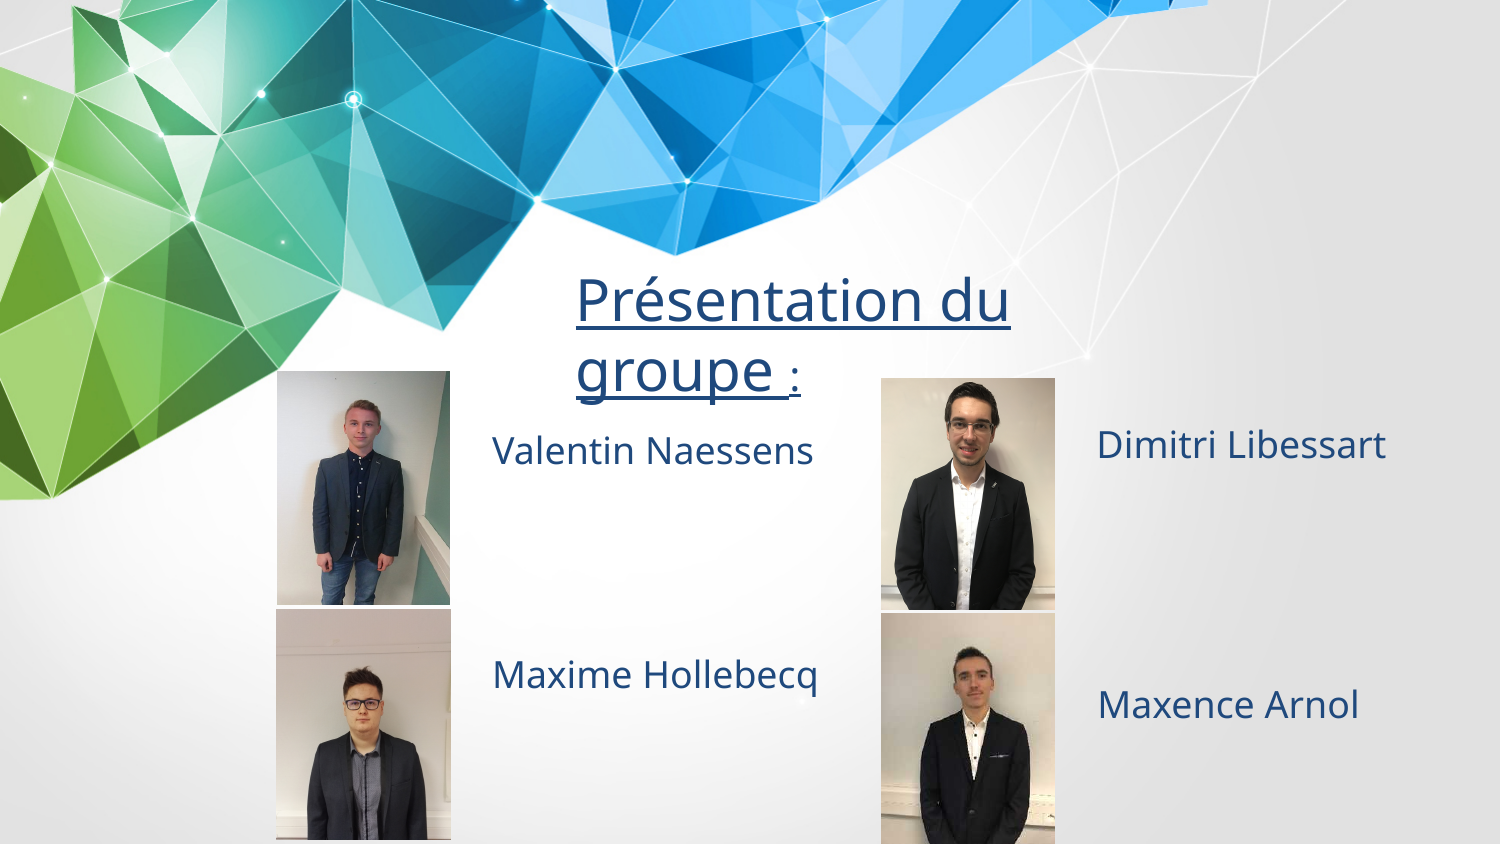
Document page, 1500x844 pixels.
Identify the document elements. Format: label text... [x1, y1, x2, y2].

text_box Dimitri Libessart [1081, 413, 1482, 475]
picture [881, 613, 1055, 844]
picture [276, 609, 451, 840]
picture [277, 371, 450, 605]
text_box Maxence Arnol [1082, 673, 1416, 735]
picture [881, 378, 1055, 610]
text_box Présentation du groupe : [560, 255, 1055, 342]
text_box Valentin Naessens [477, 419, 855, 480]
text_box Maxime Hollebecq [477, 643, 855, 705]
